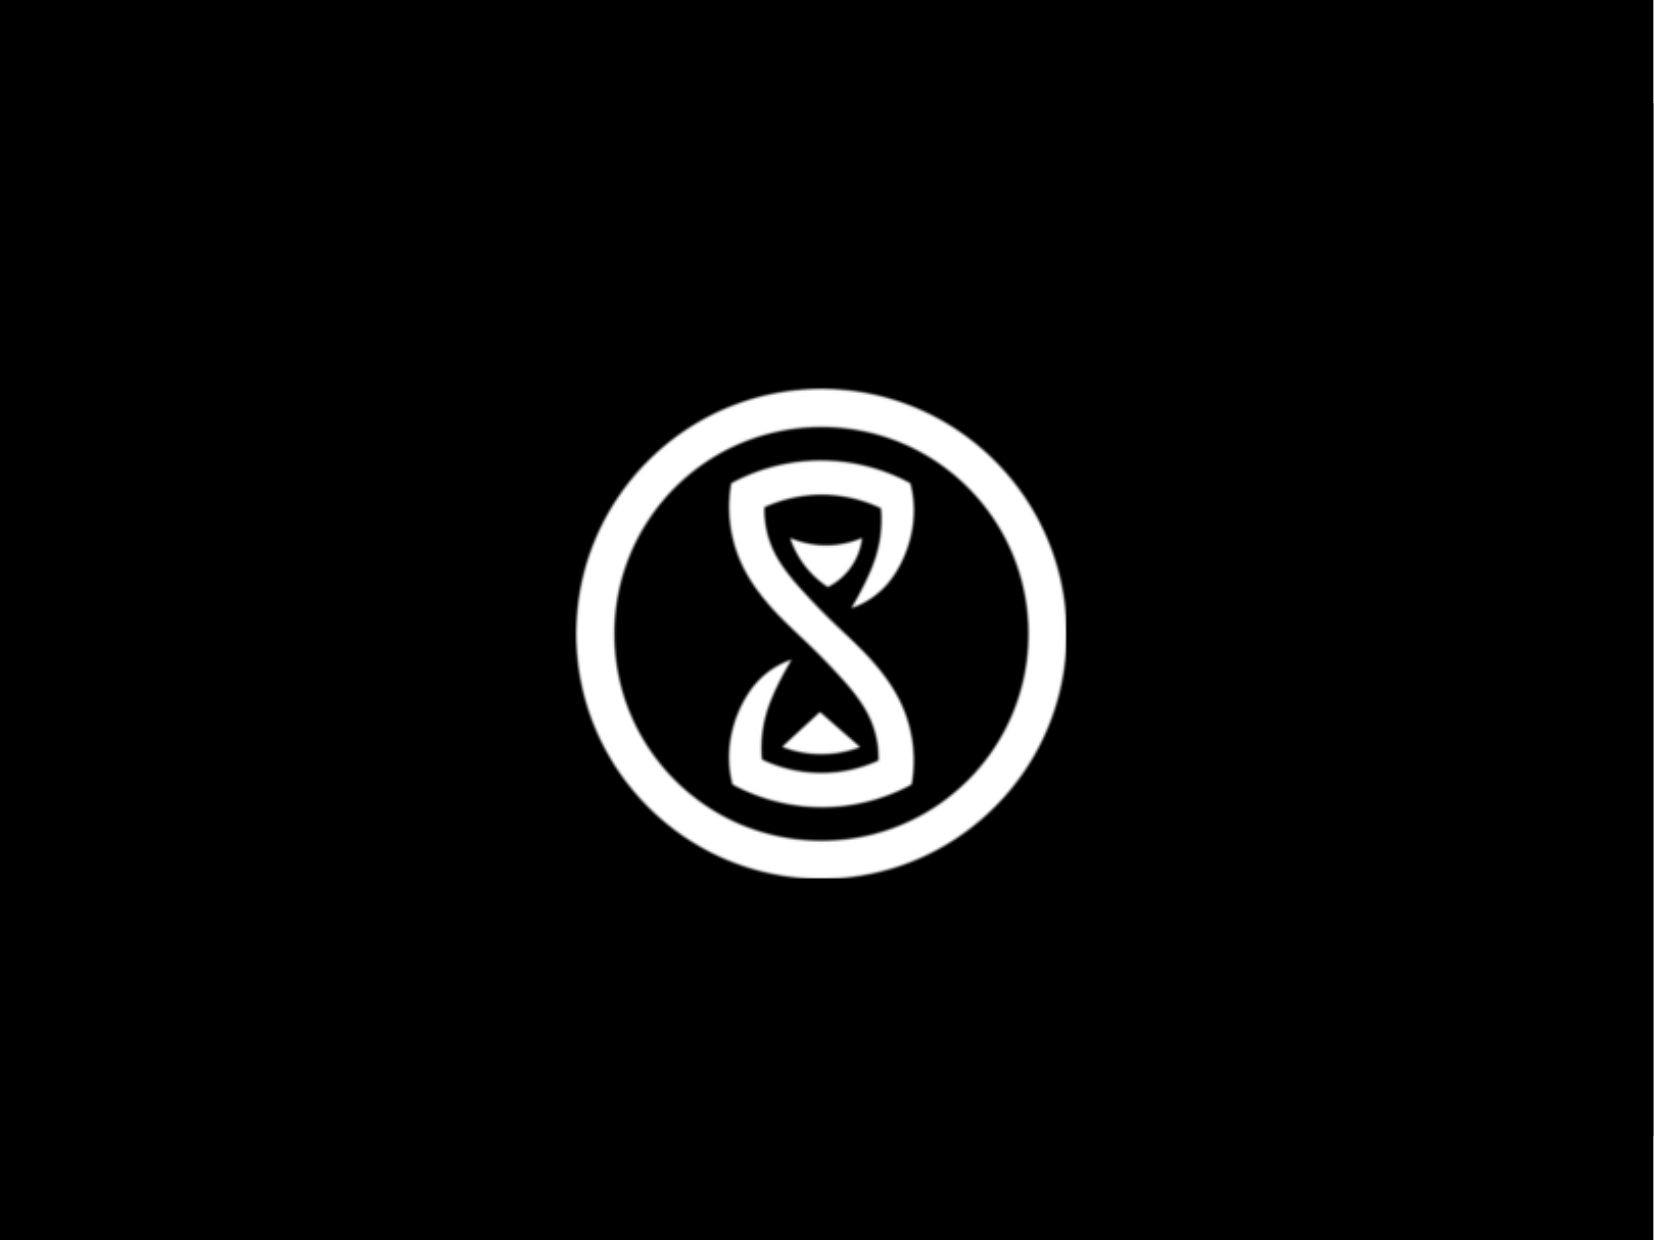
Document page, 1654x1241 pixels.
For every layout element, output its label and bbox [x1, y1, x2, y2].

picture [0, 103, 1654, 1137]
